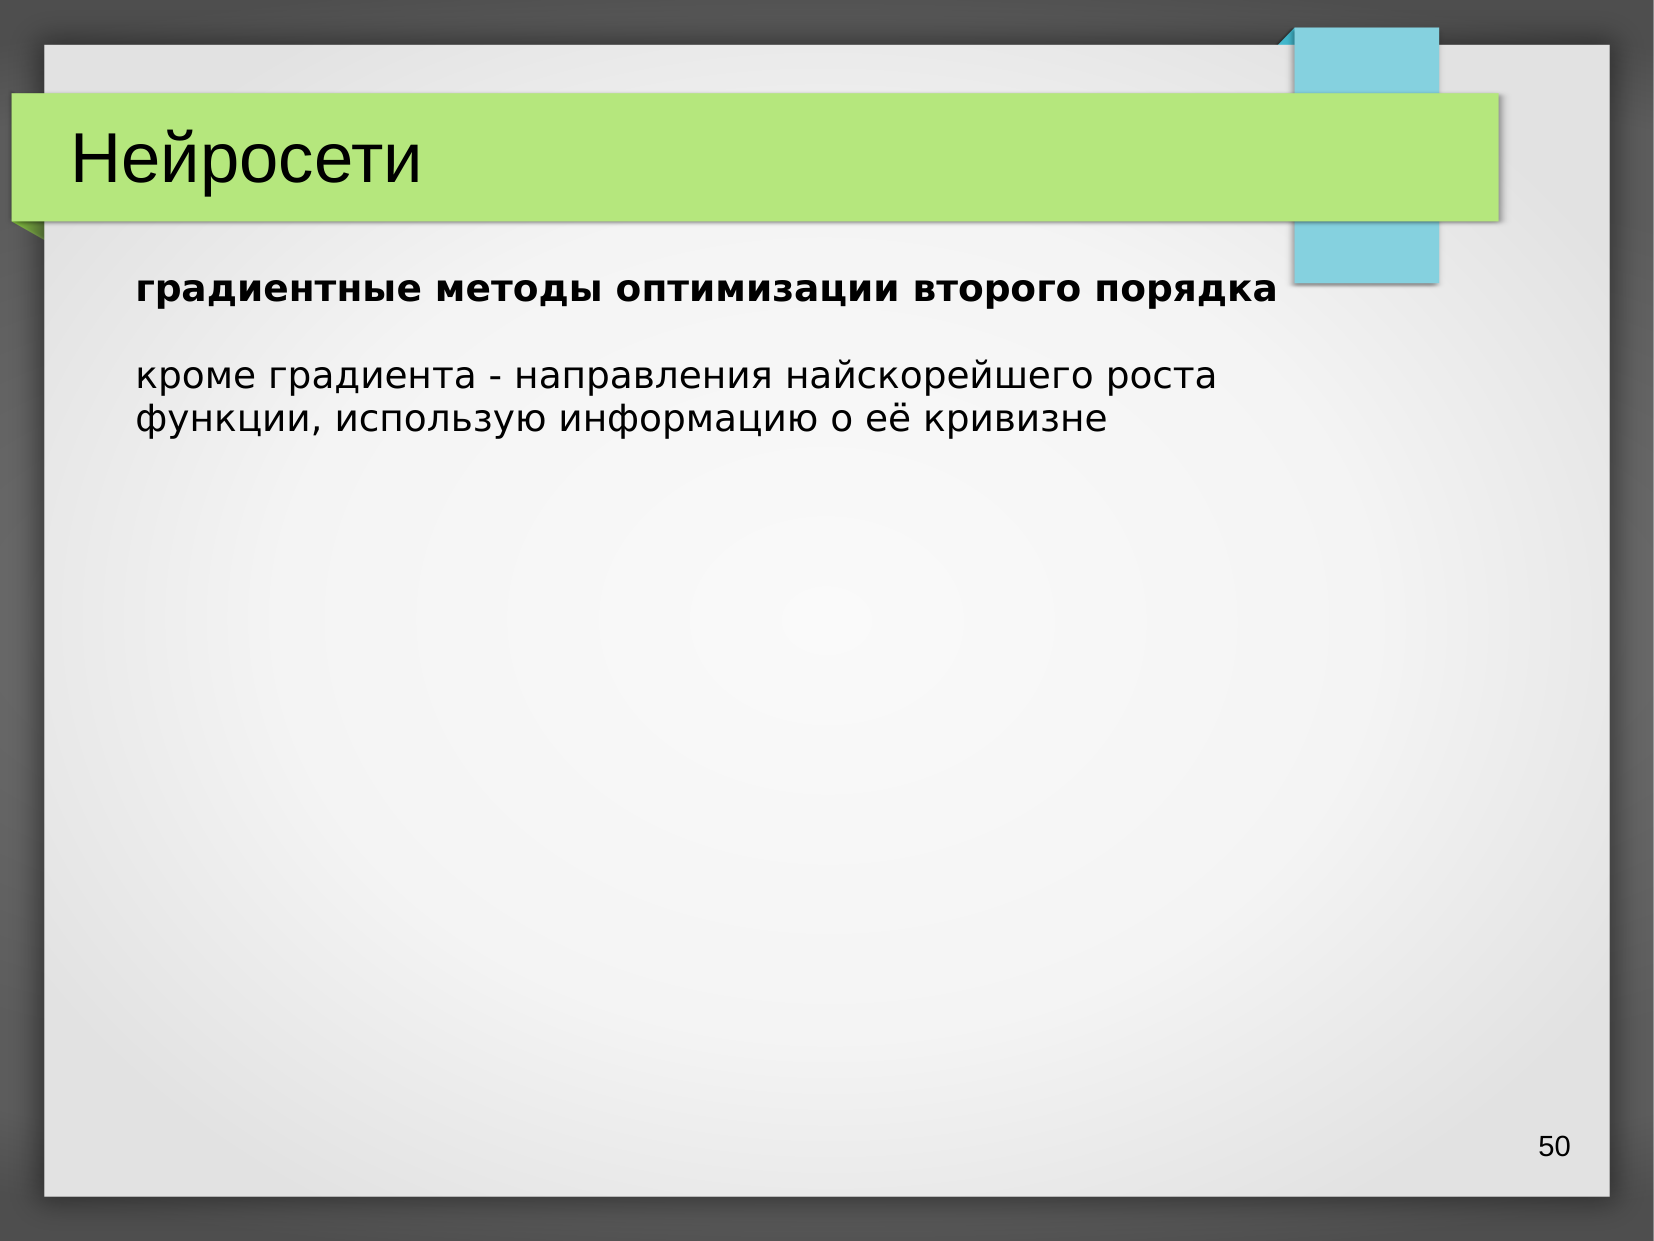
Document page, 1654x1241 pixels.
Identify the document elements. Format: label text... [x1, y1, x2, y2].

text_box градиентные методы оптимизации второго порядка кроме градиента - направления найскорейшего роста функции, использую информацию о её кривизне [120, 259, 1371, 449]
picture [0, 0, 1654, 1241]
title Нейросети [70, 118, 1205, 199]
